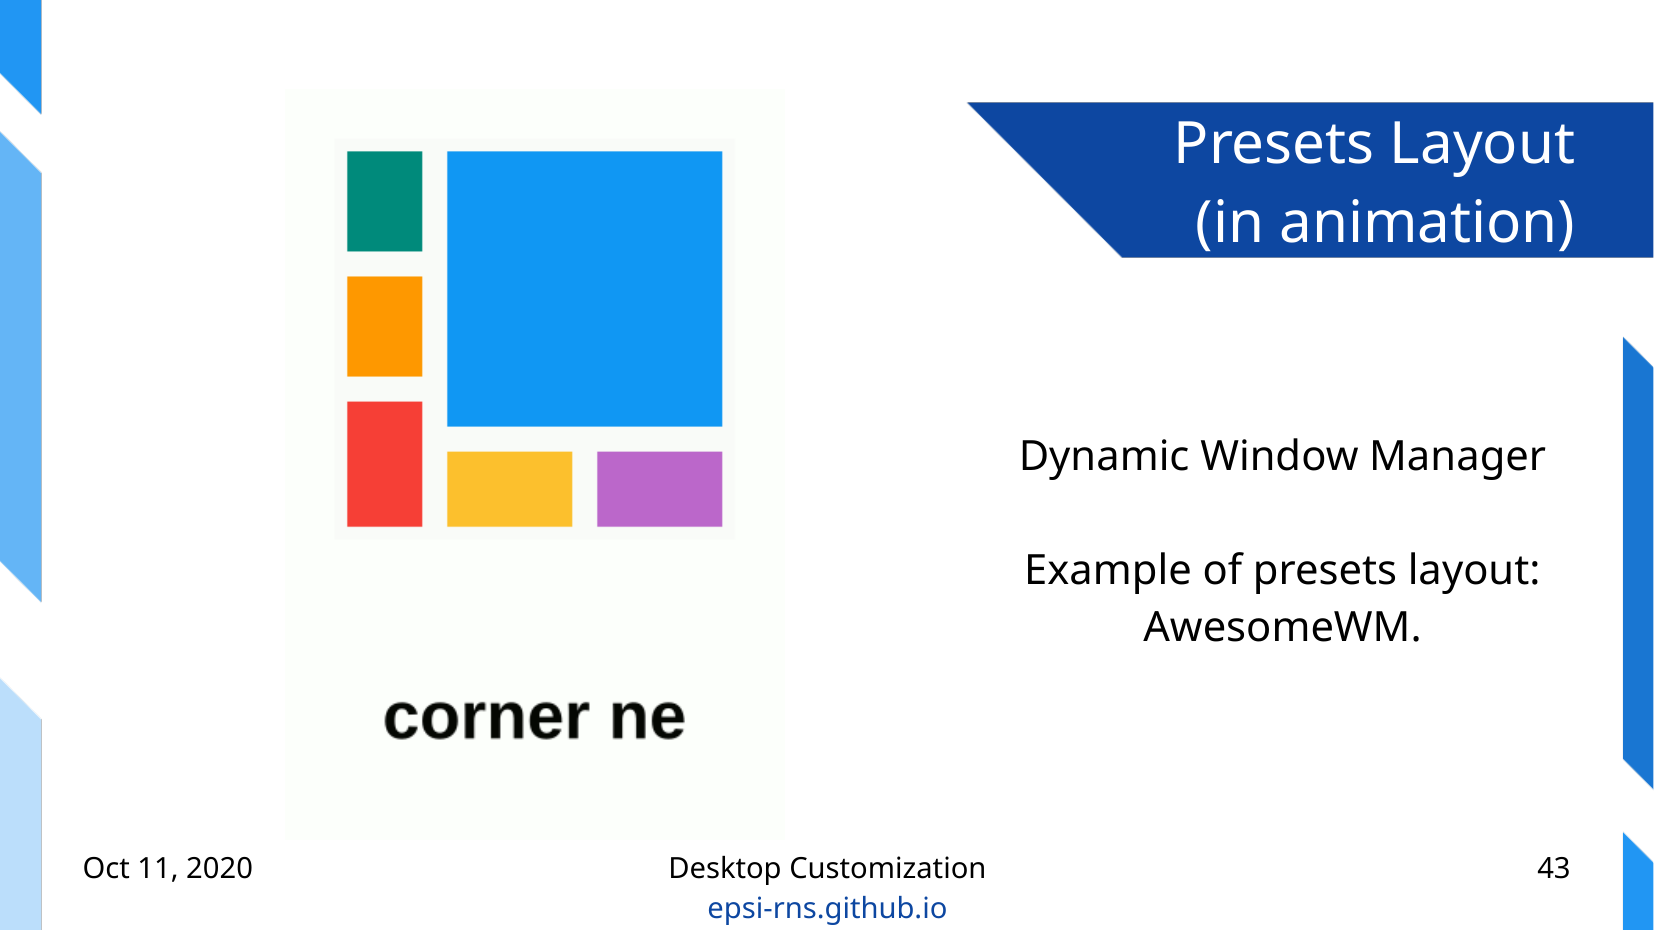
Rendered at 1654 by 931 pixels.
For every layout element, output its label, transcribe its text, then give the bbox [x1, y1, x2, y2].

subtitle Dynamic Window Manager Example of presets layout: AwesomeWM. [975, 270, 1591, 811]
picture [0, 0, 1654, 930]
title Presets Layout (in animation) [1050, 105, 1576, 256]
